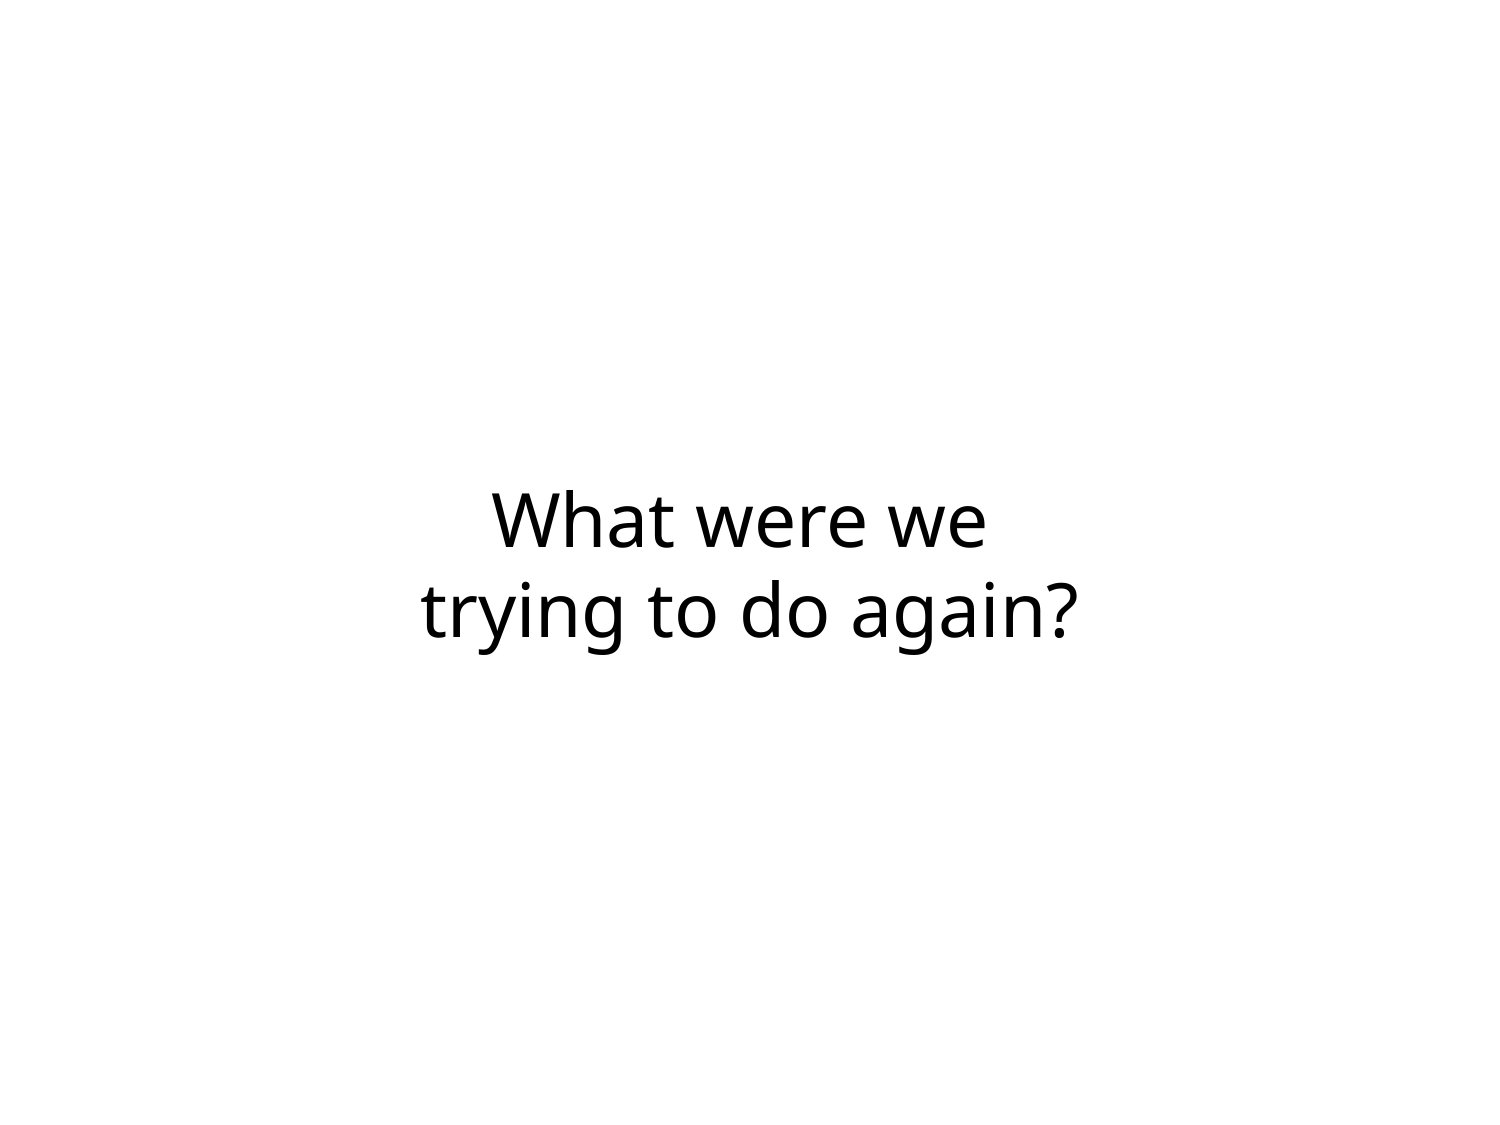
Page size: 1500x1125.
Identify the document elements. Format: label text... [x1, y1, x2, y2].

title What were we trying to do again? [51, 470, 1449, 655]
